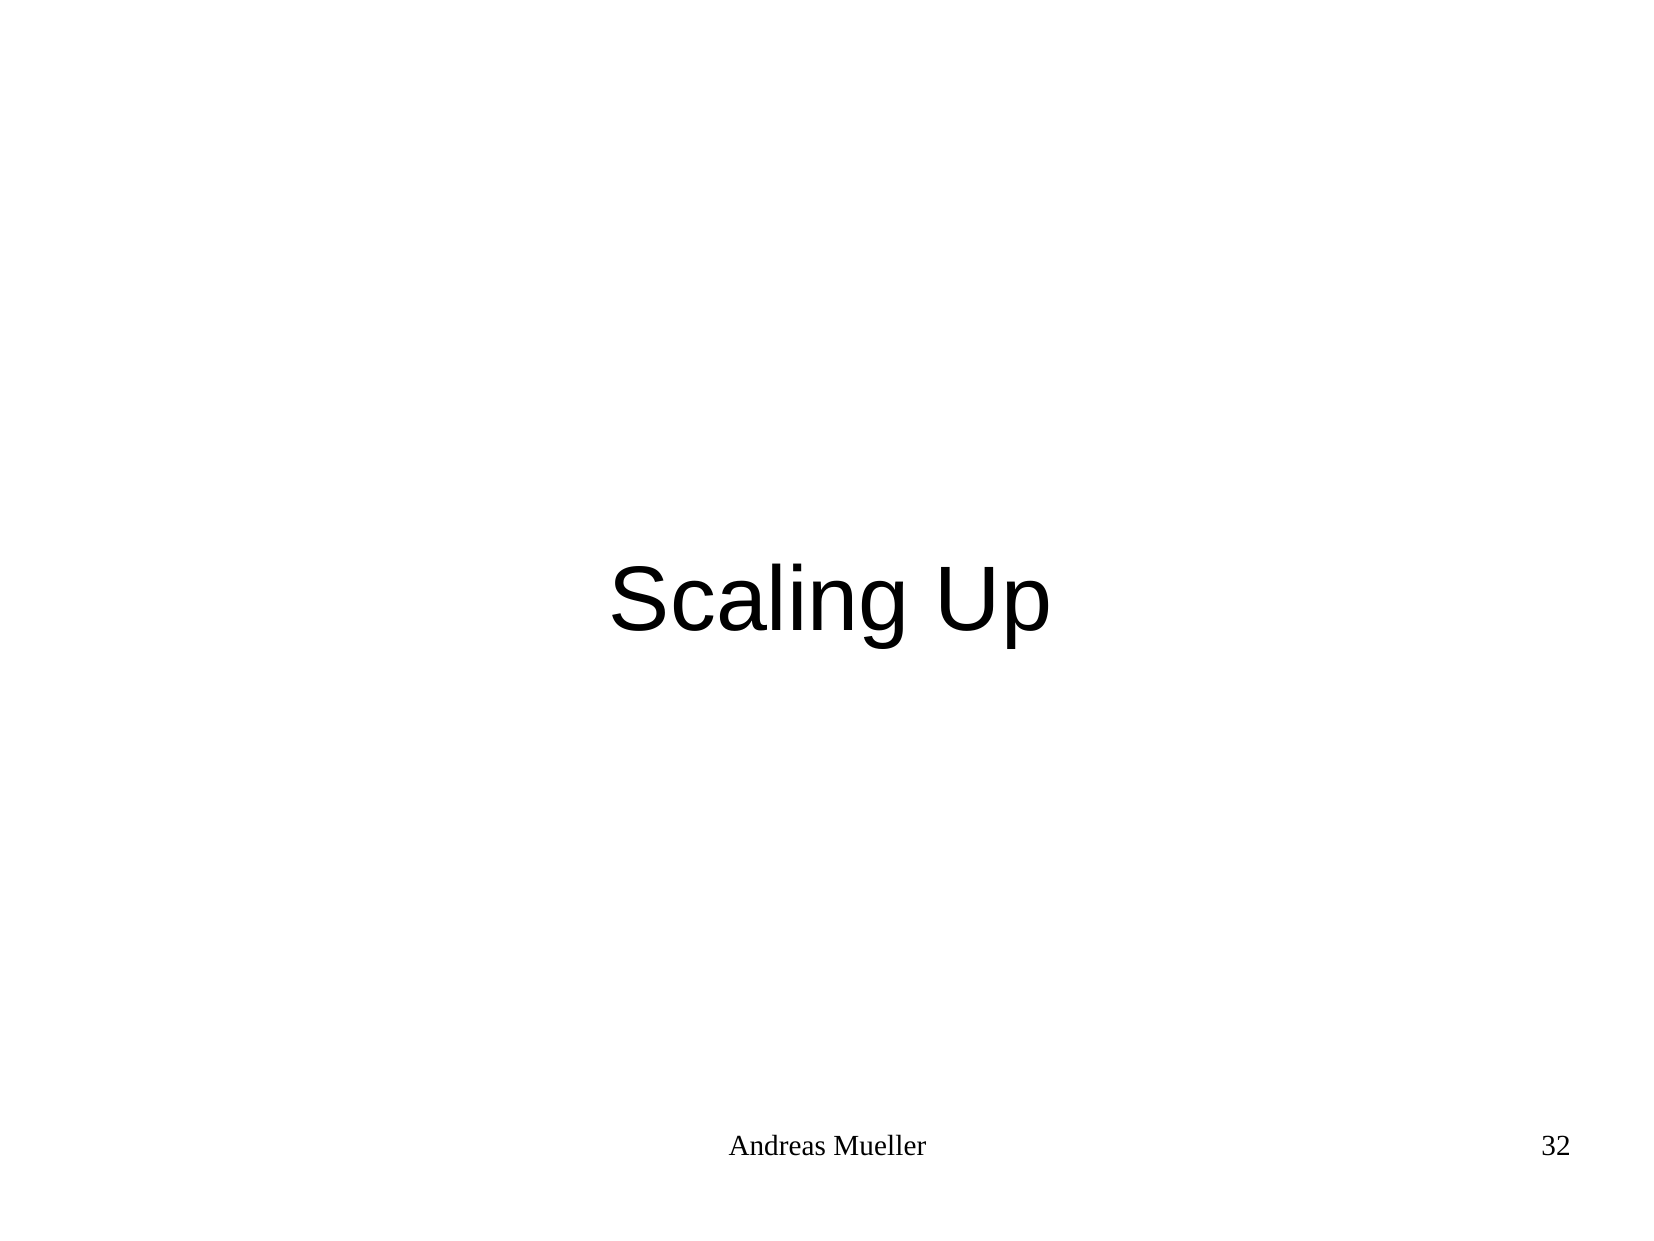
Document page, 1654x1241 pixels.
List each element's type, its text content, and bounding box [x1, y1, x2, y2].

title Scaling Up [86, 495, 1576, 703]
